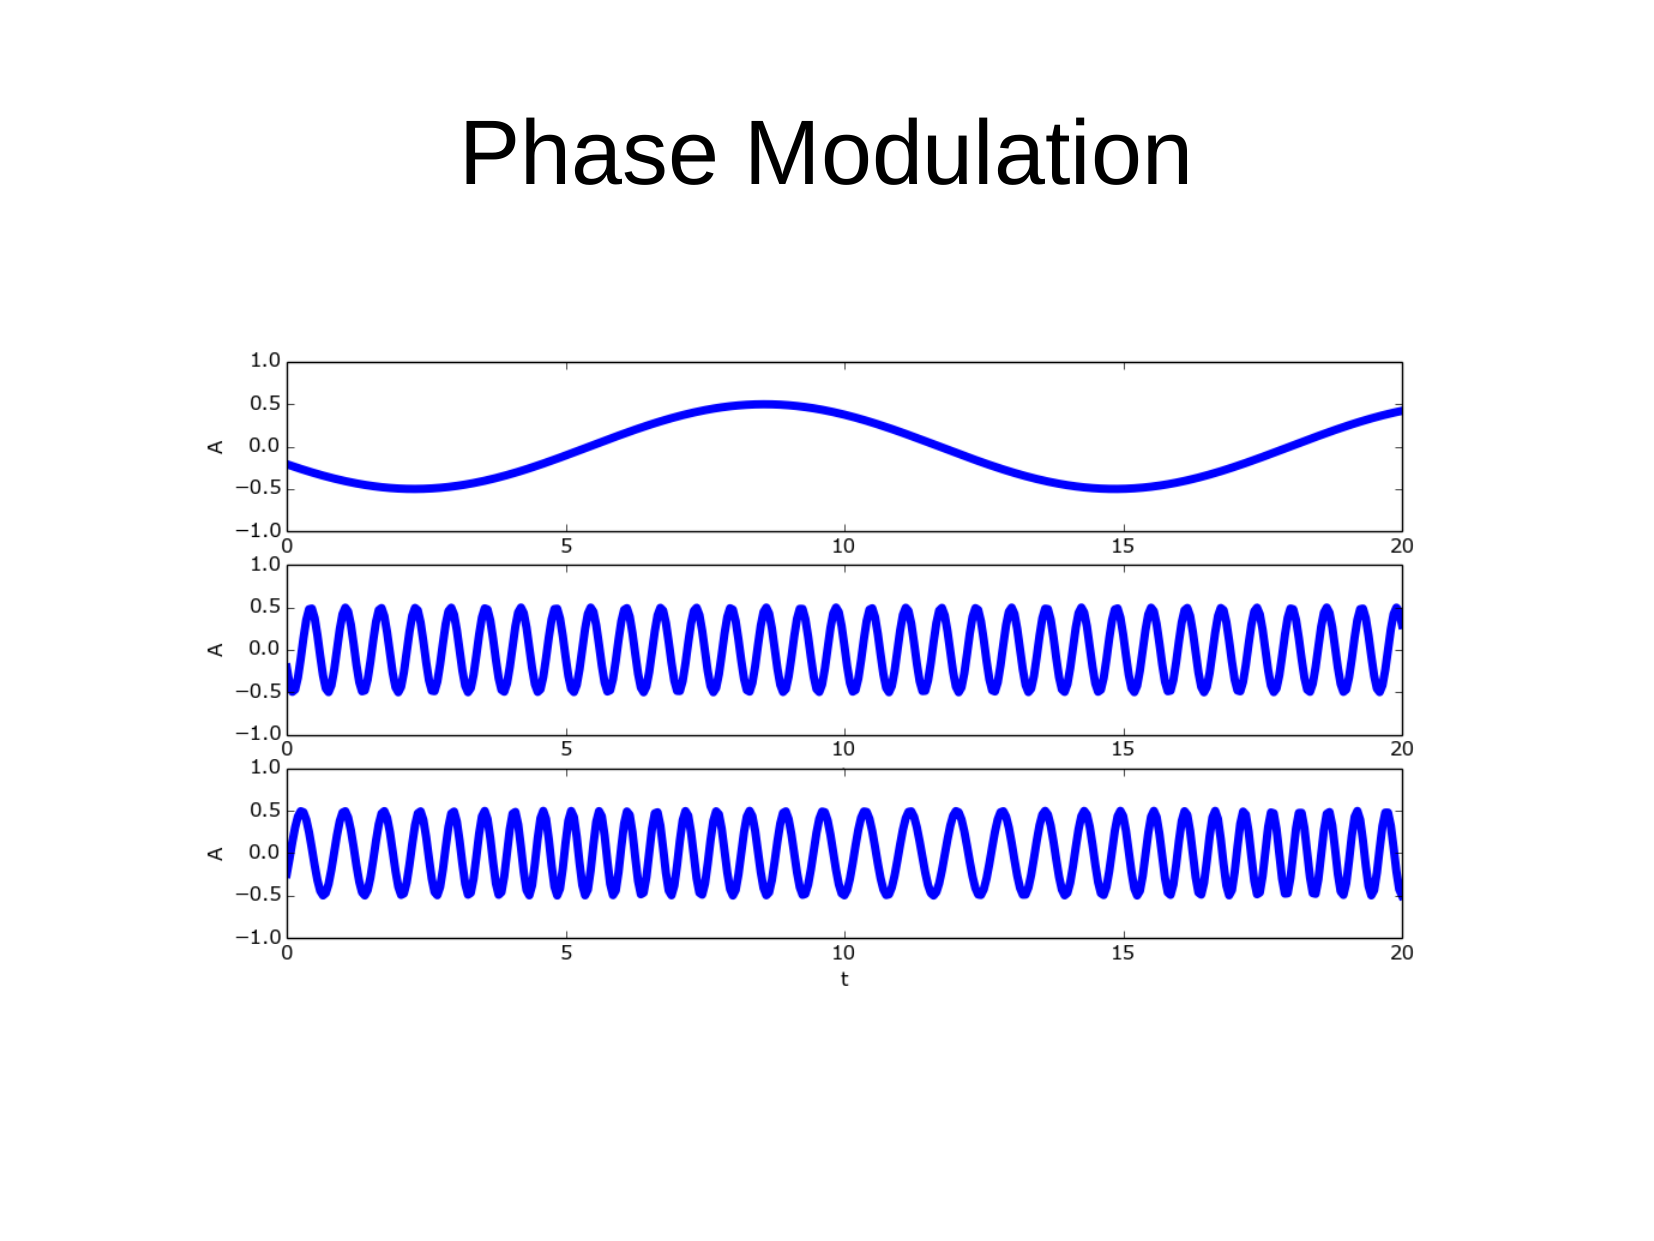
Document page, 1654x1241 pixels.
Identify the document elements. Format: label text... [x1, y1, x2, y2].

title Phase Modulation [82, 49, 1571, 257]
picture [107, 290, 1546, 1010]
